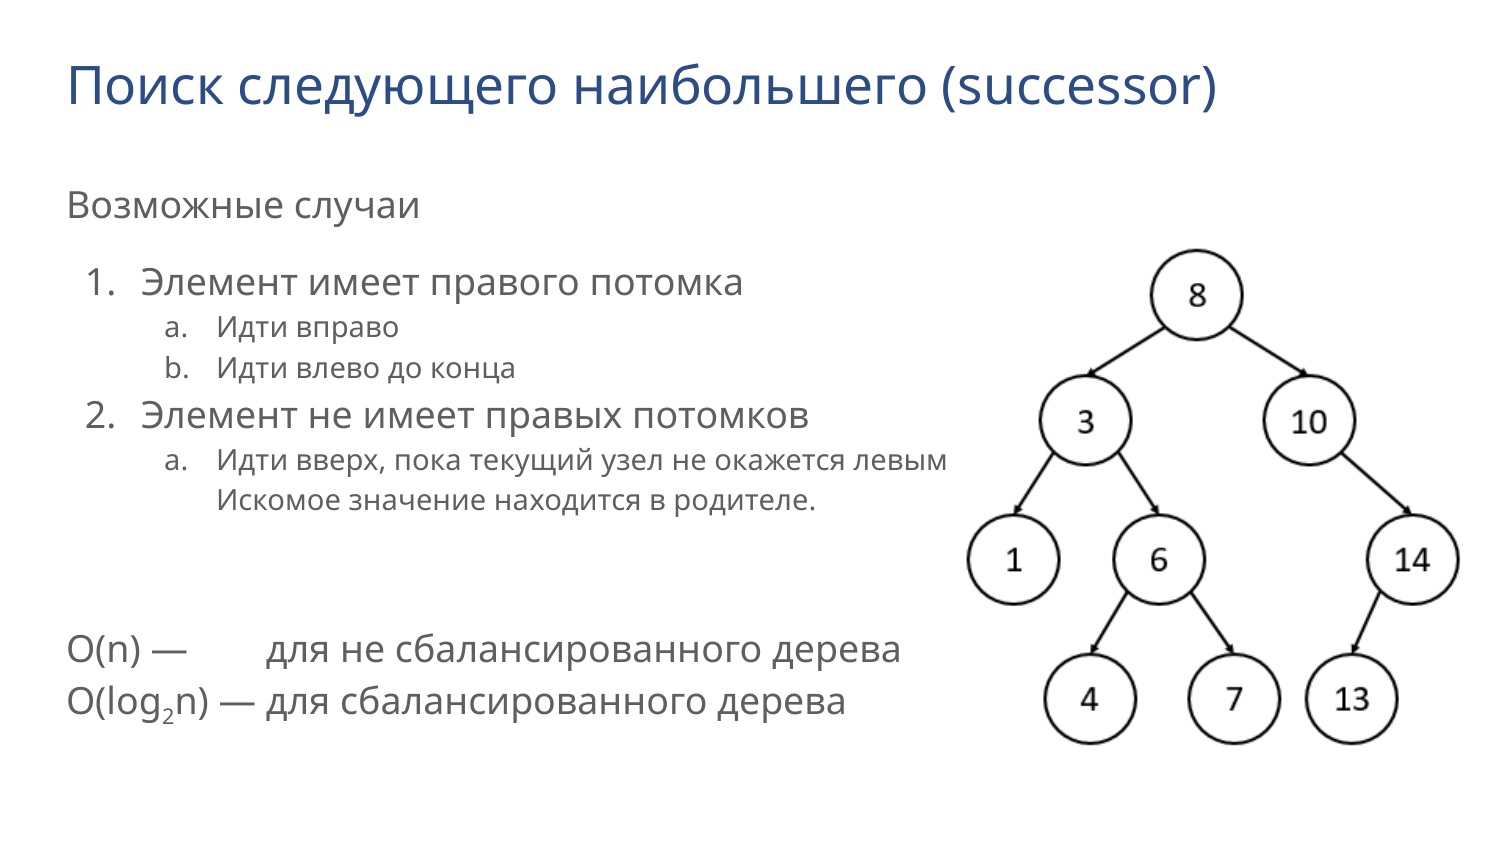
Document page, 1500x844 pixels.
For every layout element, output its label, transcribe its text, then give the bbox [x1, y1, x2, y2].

picture [956, 246, 1471, 750]
title Поиск следующего наибольшего (successor) [51, 36, 1449, 131]
list Возможные случаи Элемент имеет правого потомка Идти вправо Идти влево до конца Элемент не имеет правых потомков Идти вверх, пока текущий узел не окажется левым потомком своего родителя. Искомое значение находится в родителе. O(n) — для не сбалансированного дерева O(log2n) — для сбалансированного дерева [51, 159, 1449, 815]
